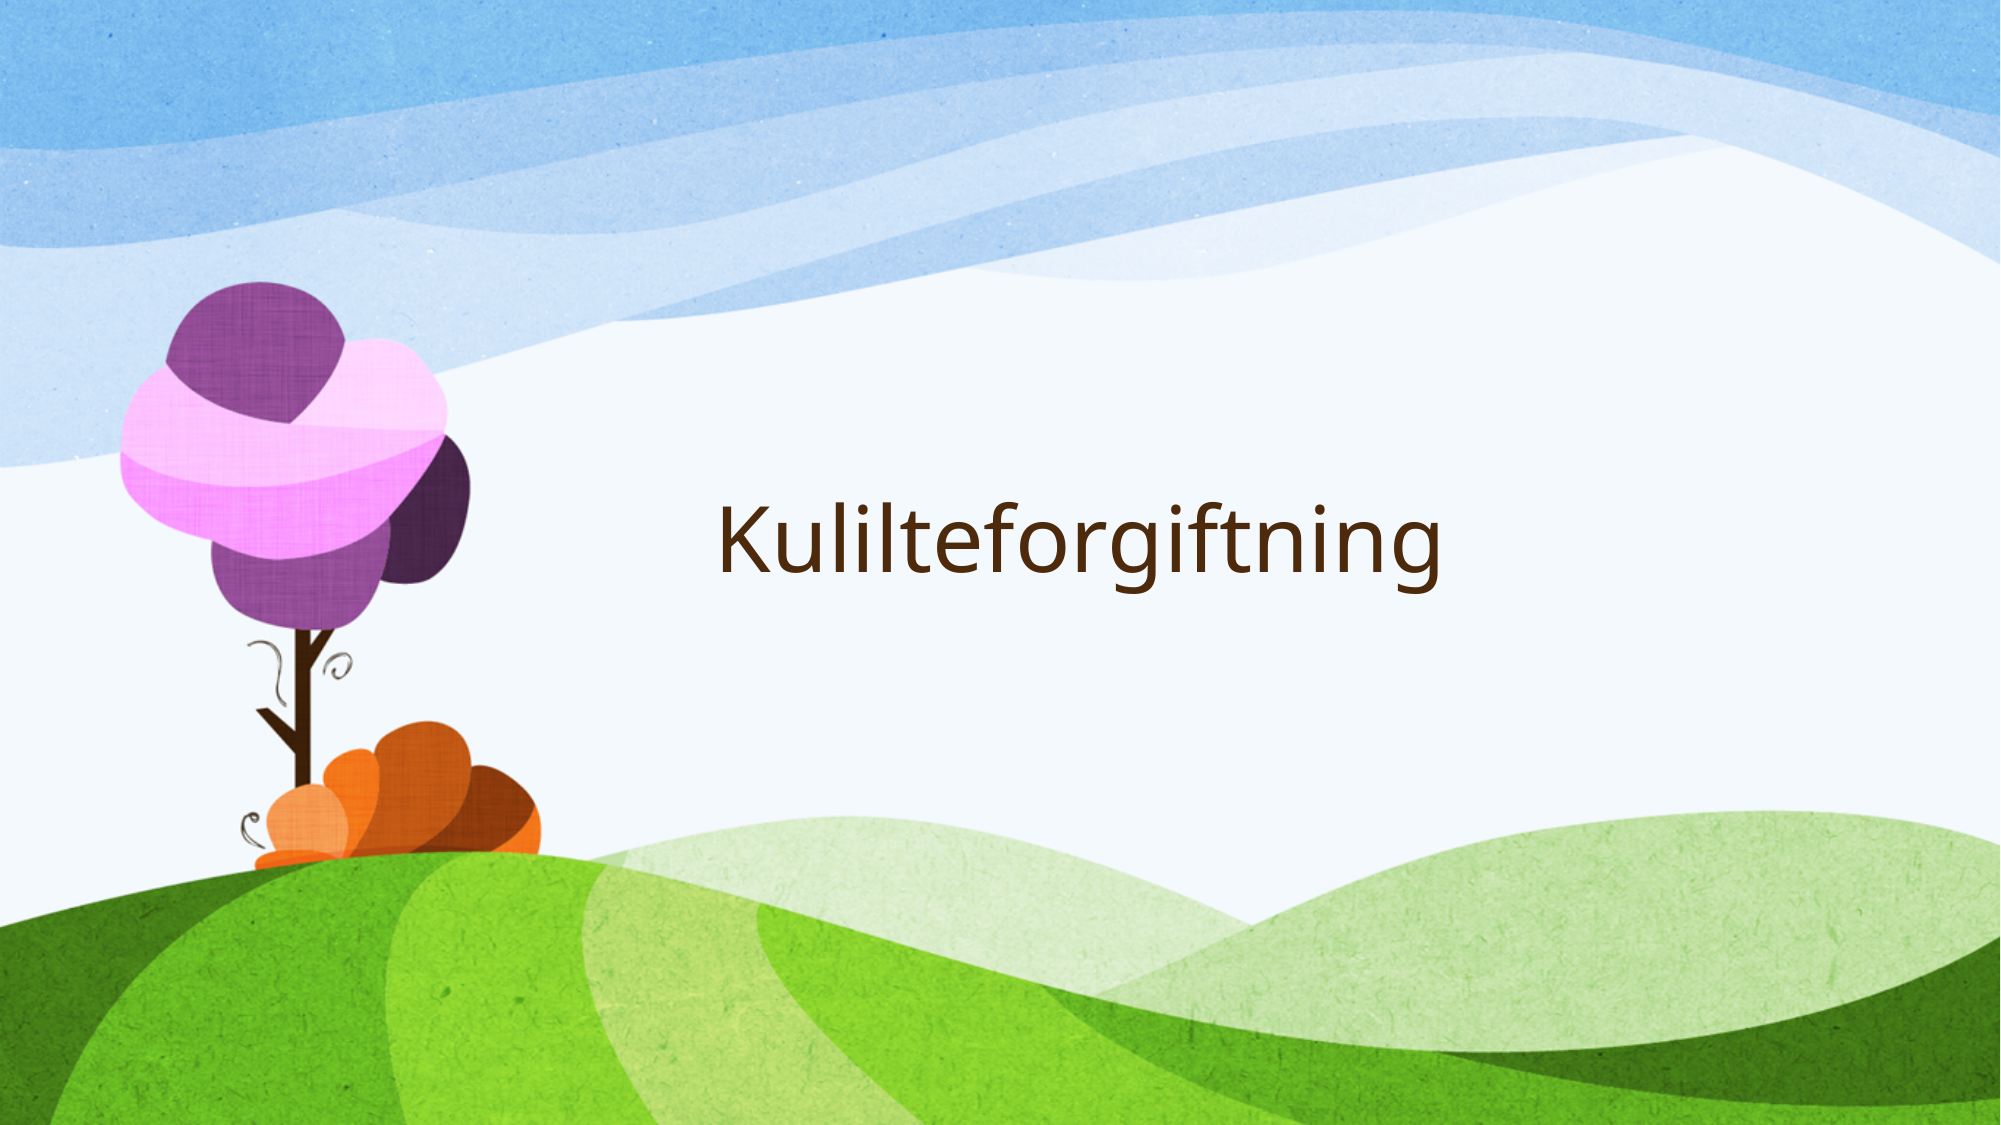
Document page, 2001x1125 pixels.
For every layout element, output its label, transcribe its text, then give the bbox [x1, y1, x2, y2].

picture [0, 0, 2001, 1125]
title Kulilteforgiftning [699, 299, 1825, 600]
